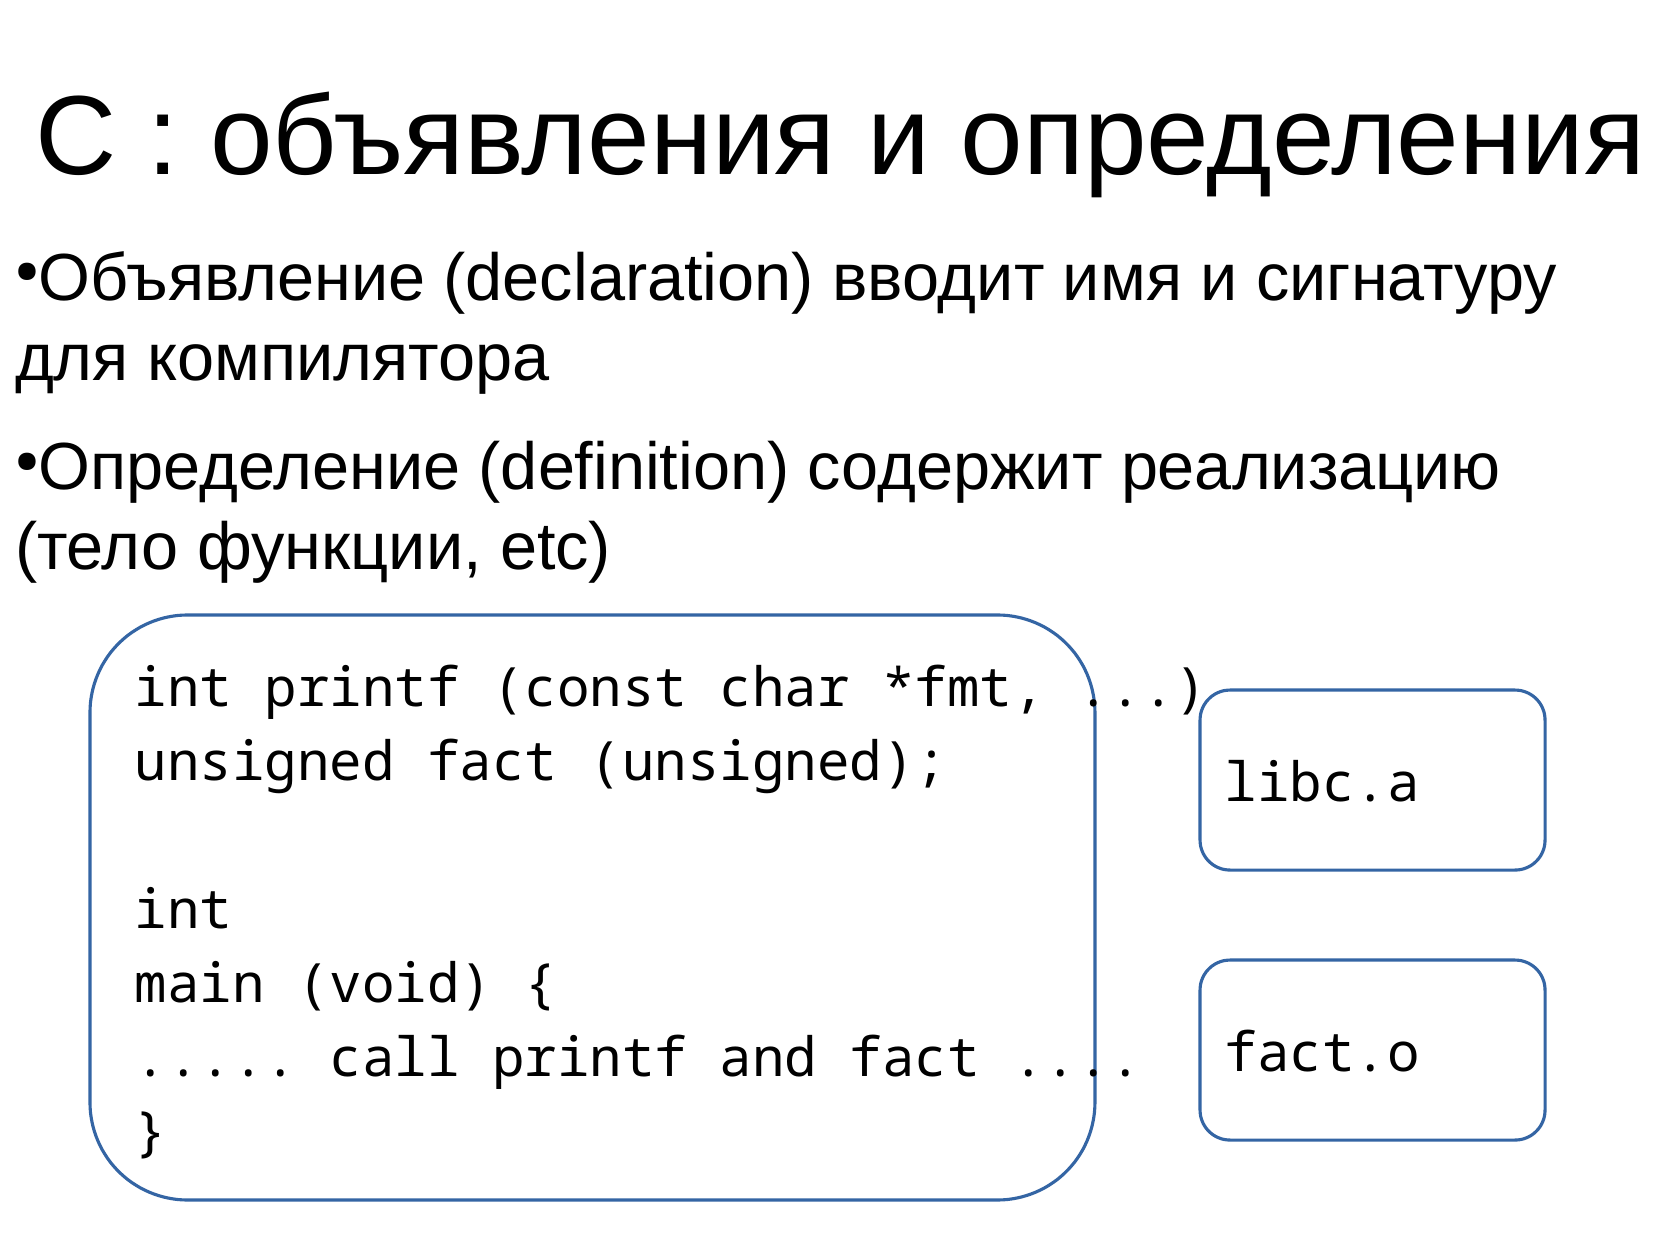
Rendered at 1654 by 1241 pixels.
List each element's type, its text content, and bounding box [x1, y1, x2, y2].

title C : объявления и определения [30, 26, 1651, 234]
list Объявление (declaration) вводит имя и сигнатуру для компилятора Определение (definition) содержит реализацию (тело функции, etc) [15, 233, 1650, 586]
text_box int printf (const char *fmt, ...) unsigned fact (unsigned); int main (void) { ..... call printf and fact .... } [90, 615, 1096, 1201]
text_box libc.a [1200, 690, 1546, 871]
text_box fact.o [1200, 960, 1546, 1141]
